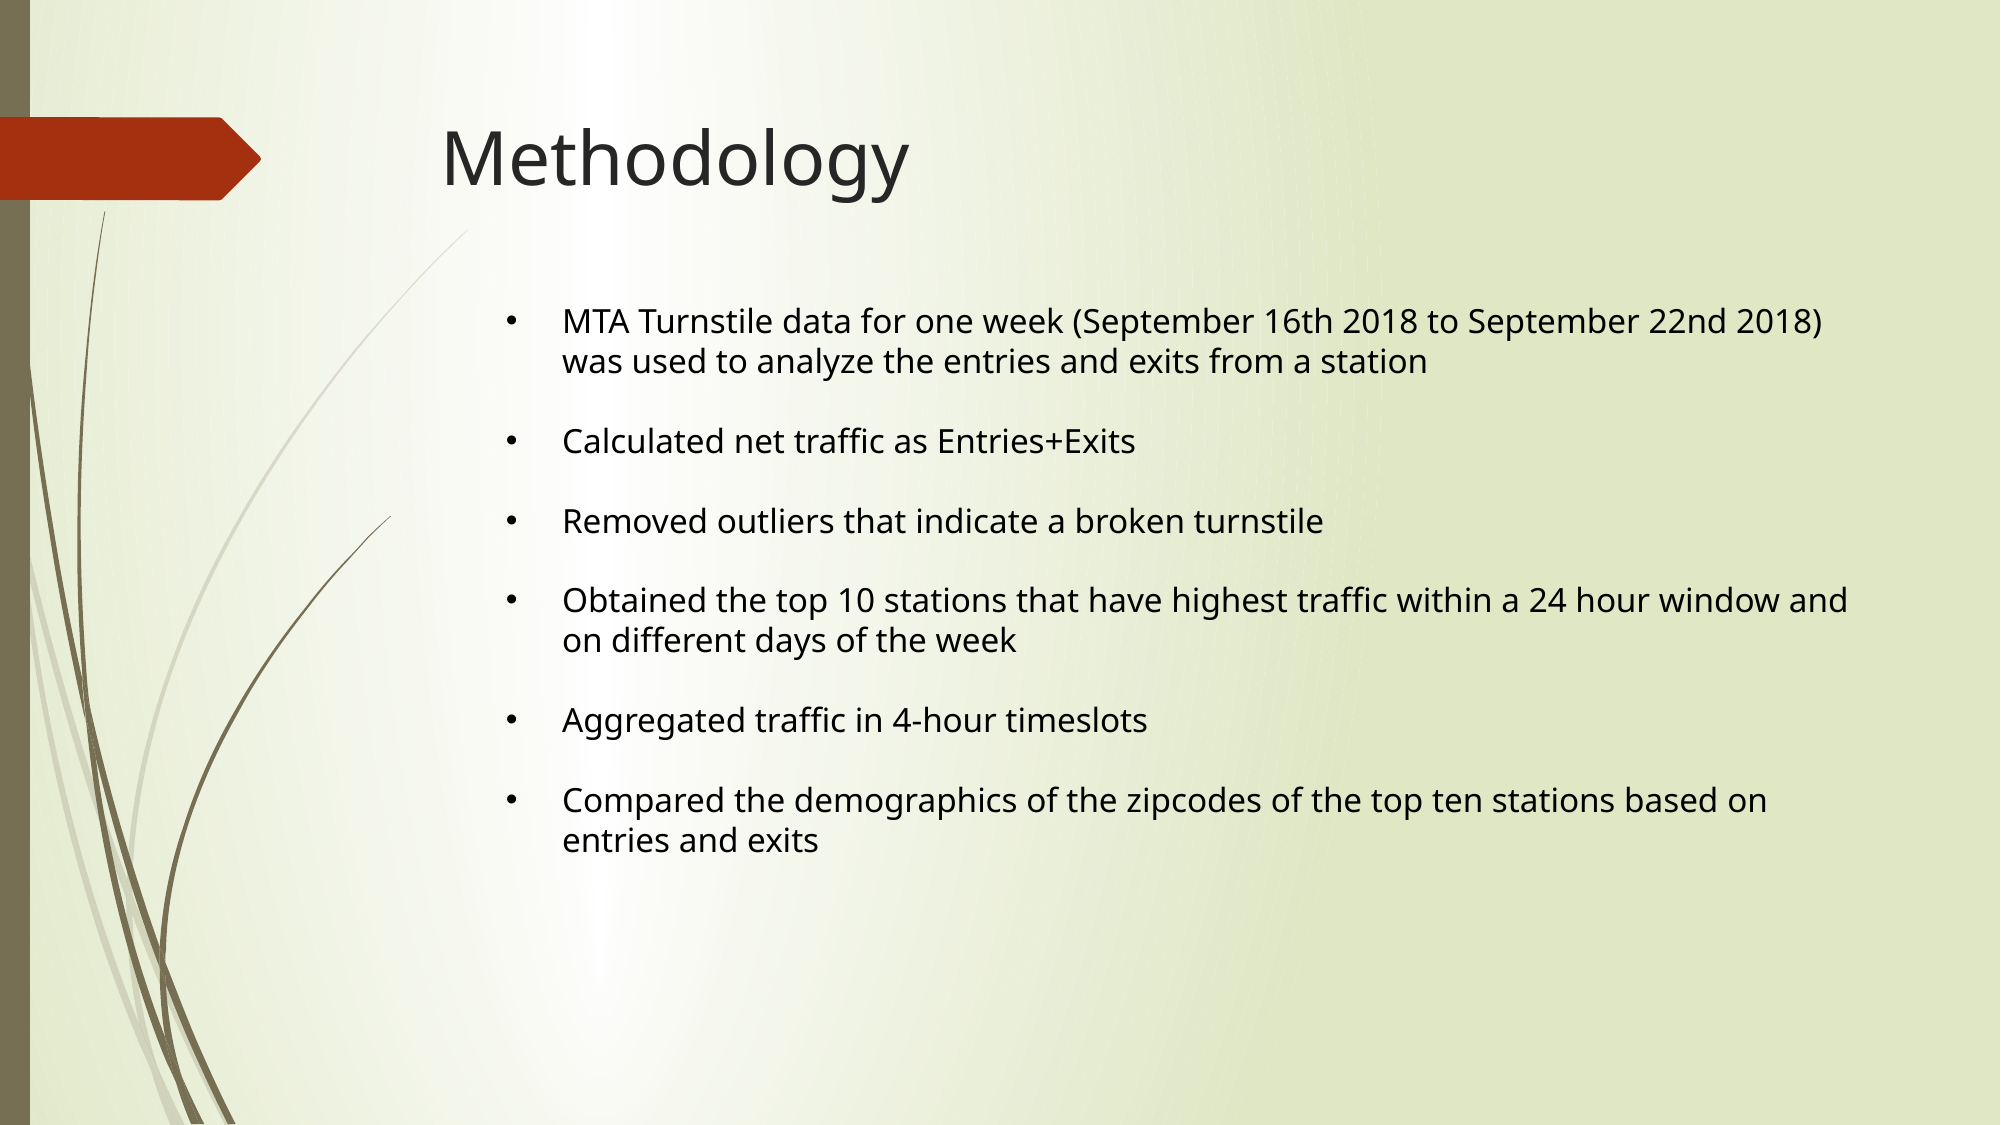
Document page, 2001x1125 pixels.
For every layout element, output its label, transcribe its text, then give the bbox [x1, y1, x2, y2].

text_box MTA Turnstile data for one week (September 16th 2018 to September 22nd 2018) was used to analyze the entries and exits from a station Calculated net traffic as Entries+Exits Removed outliers that indicate a broken turnstile Obtained the top 10 stations that have highest traffic within a 24 hour window and on different days of the week Aggregated traffic in 4-hour timeslots Compared the demographics of the zipcodes of the top ten stations based on entries and exits [425, 292, 1871, 907]
title Methodology [425, 102, 1888, 313]
